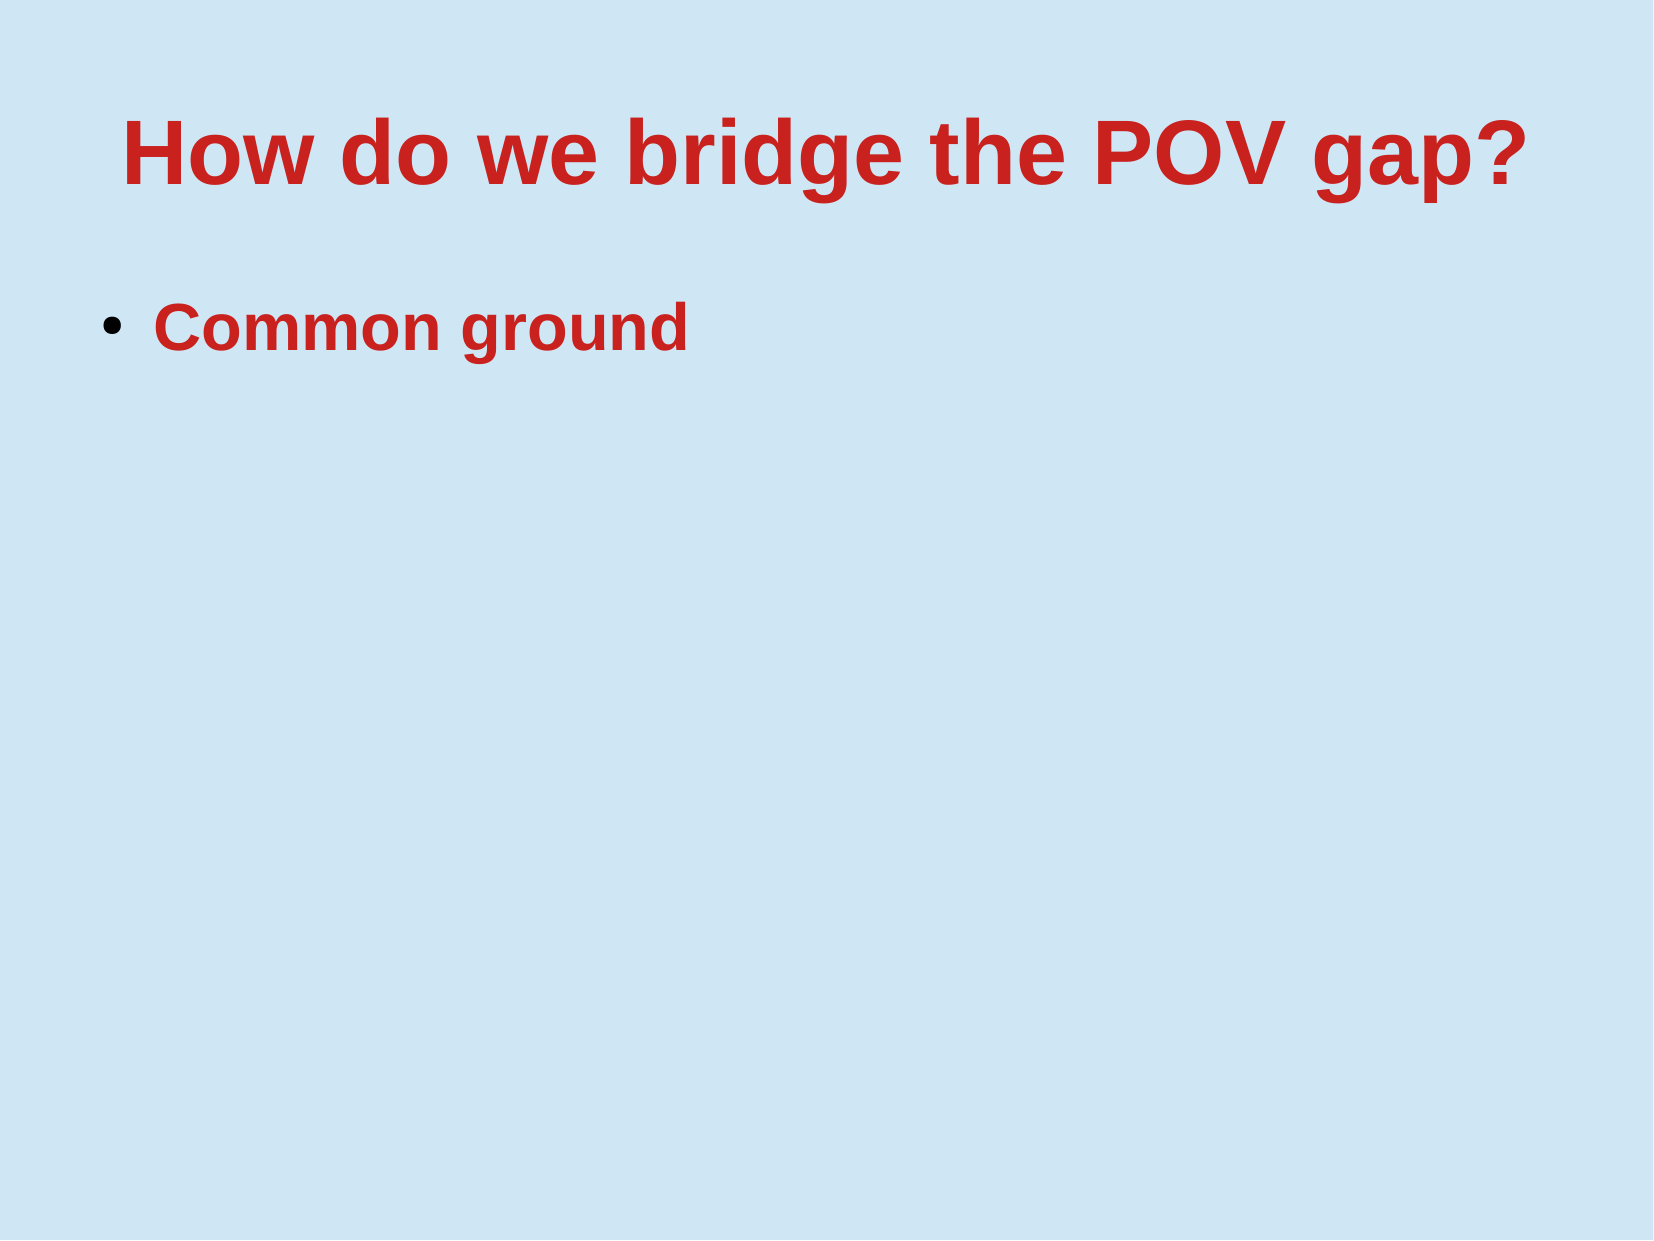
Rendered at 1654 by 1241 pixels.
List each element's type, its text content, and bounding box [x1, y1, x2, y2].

list Common ground [82, 290, 1571, 1010]
title How do we bridge the POV gap? [29, 49, 1625, 257]
